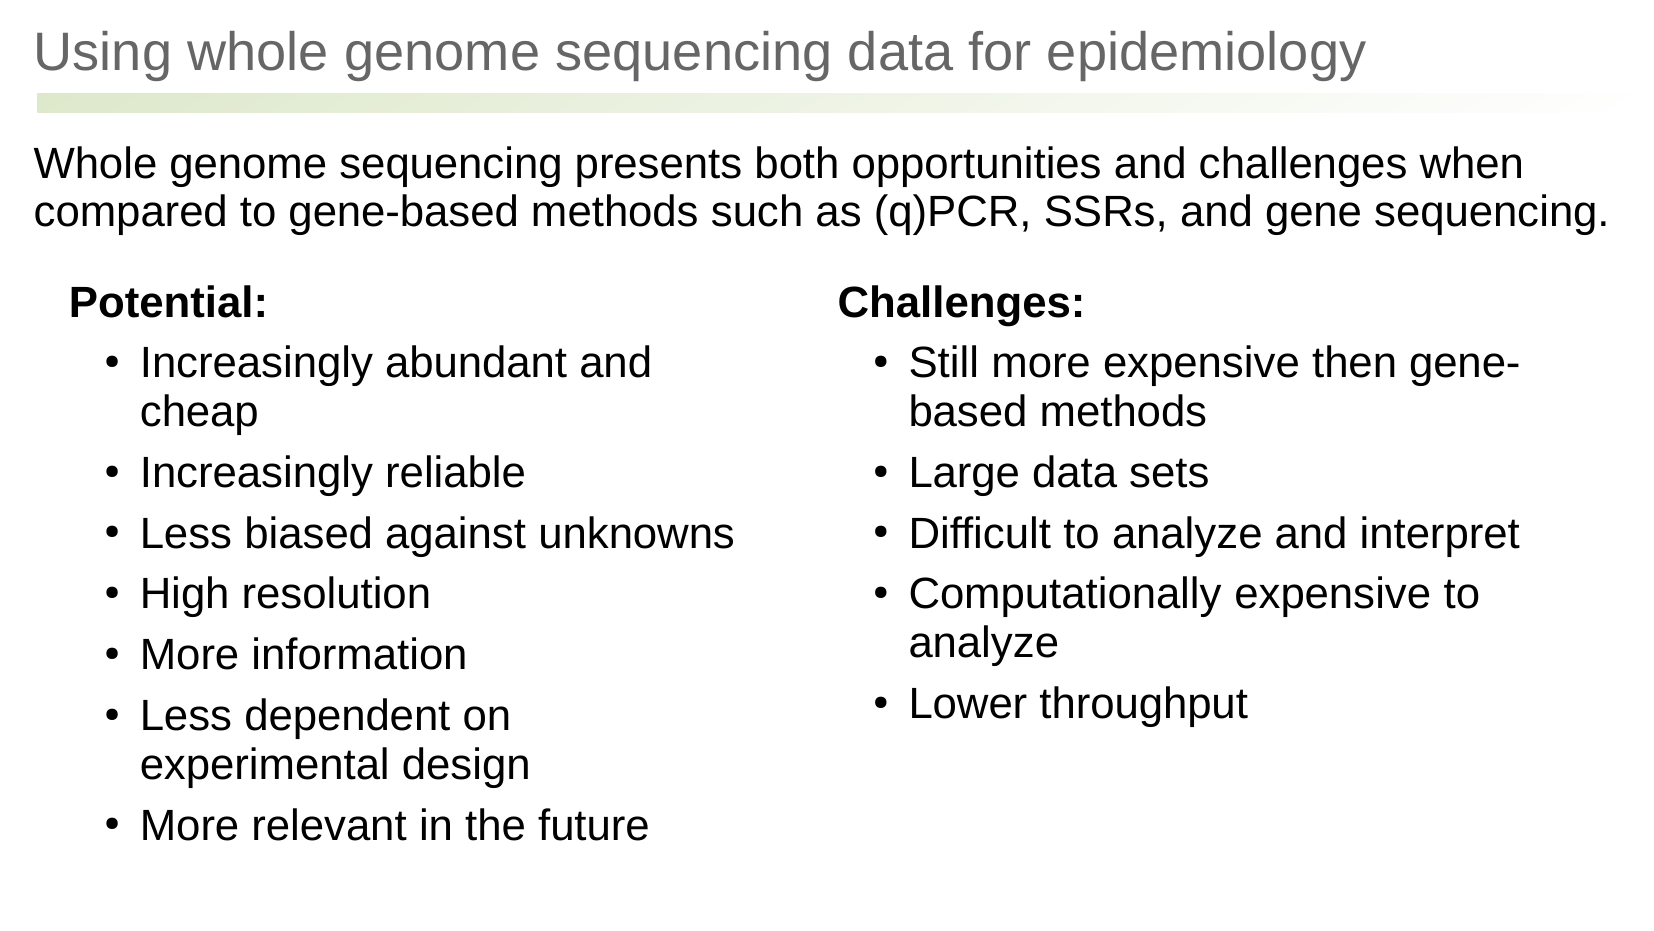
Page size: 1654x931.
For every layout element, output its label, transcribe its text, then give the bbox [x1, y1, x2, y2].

text_box Whole genome sequencing presents both opportunities and challenges when compared to gene-based methods such as (q)PCR, SSRs, and gene sequencing. [18, 131, 1632, 293]
text_box Challenges: Still more expensive then gene-based methods Large data sets Difficult to analyze and interpret Computationally expensive to analyze Lower throughput [787, 293, 1538, 931]
text_box [37, 93, 1632, 113]
text_box Using whole genome sequencing data for epidemiology [18, 14, 1632, 131]
text_box Potential: Increasingly abundant and cheap Increasingly reliable Less biased against unknowns High resolution More information Less dependent on experimental design More relevant in the future [18, 293, 769, 931]
